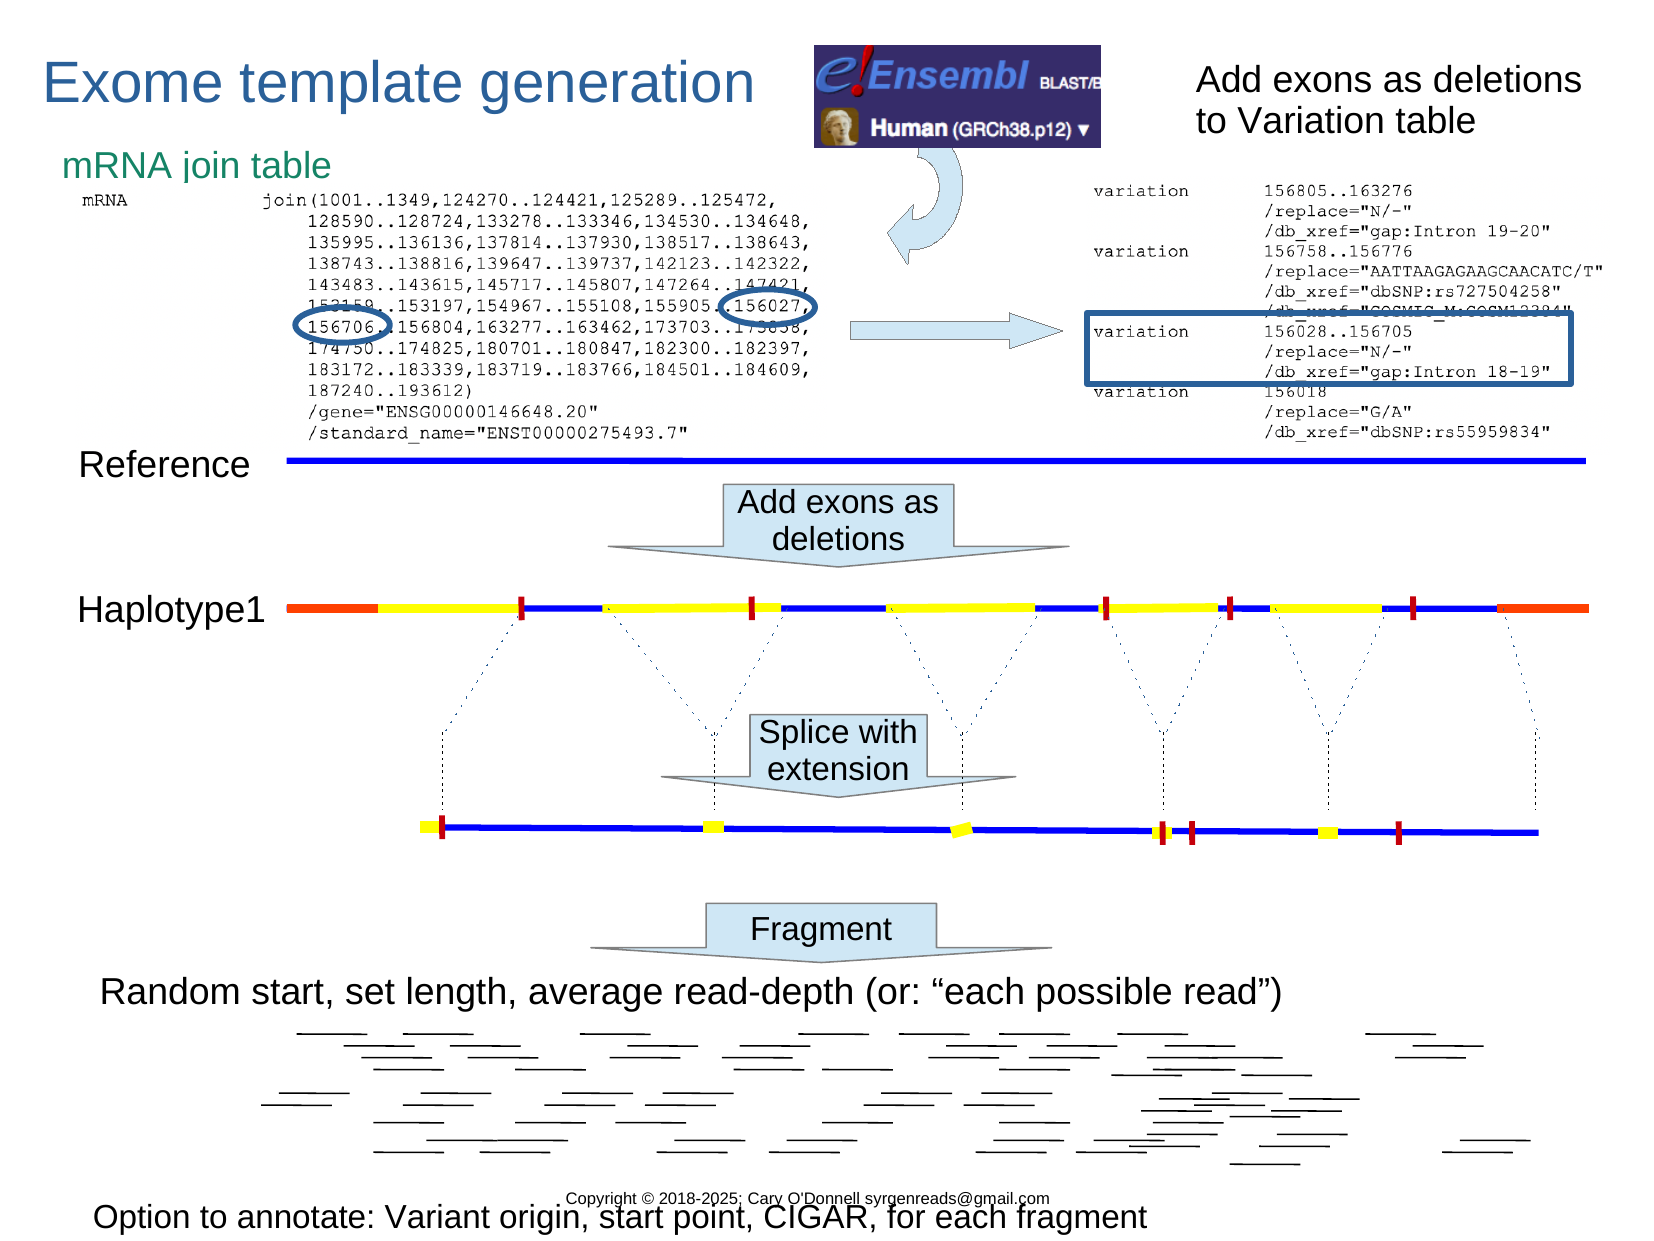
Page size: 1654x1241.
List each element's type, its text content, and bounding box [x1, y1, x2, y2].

text_box Splice with extension [661, 714, 1016, 798]
picture [1086, 176, 1610, 455]
text_box Option to annotate: Variant origin, start point, CIGAR, for each fragment [91, 1186, 1654, 1241]
text_box Add exons as deletions to Variation table [1180, 41, 1619, 160]
text_box Reference [63, 436, 277, 494]
picture [1090, 316, 1568, 381]
text_box Haplotype1 [62, 581, 275, 638]
text_box Fragment [590, 903, 1052, 963]
picture [75, 183, 827, 454]
text_box mRNA join table [47, 130, 438, 225]
text_box [887, 148, 963, 265]
picture [814, 45, 1101, 148]
text_box Exome template generation [0, 35, 833, 130]
text_box [850, 312, 1063, 349]
text_box Add exons as deletions [608, 484, 1070, 567]
text_box Random start, set length, average read-depth (or: “each possible read”) [84, 963, 751, 1021]
